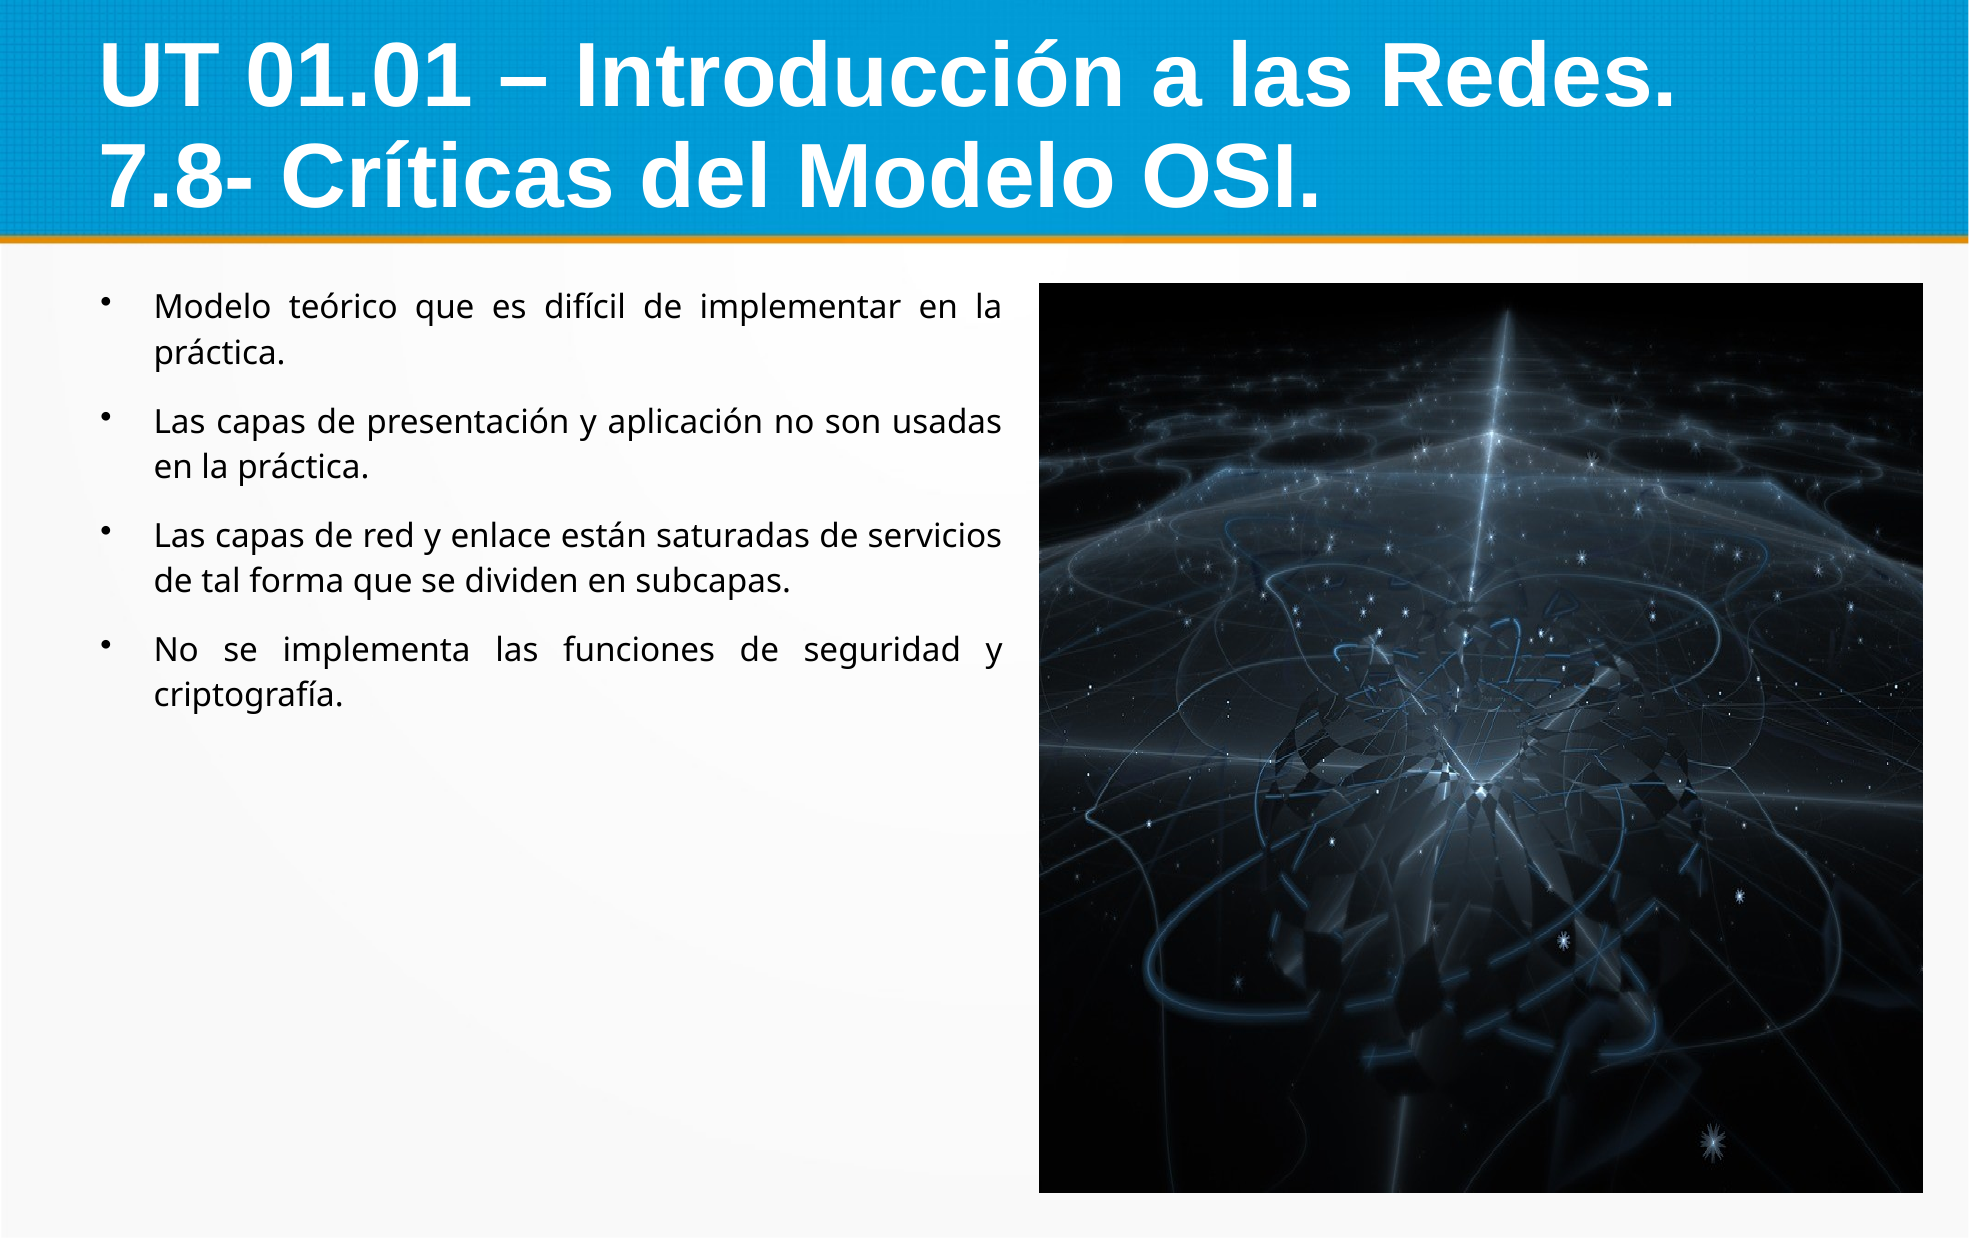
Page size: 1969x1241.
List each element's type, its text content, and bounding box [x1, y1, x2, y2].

title UT 01.01 – Introducción a las Redes. 7.8- Críticas del Modelo OSI. [98, 19, 1870, 227]
list Modelo teórico que es difícil de implementar en la práctica. Las capas de presentación y aplicación no son usadas en la práctica. Las capas de red y enlace están saturadas de servicios de tal forma que se dividen en subcapas. No se implementa las funciones de seguridad y criptografía. [82, 283, 1004, 1193]
picture [0, 233, 1969, 1241]
